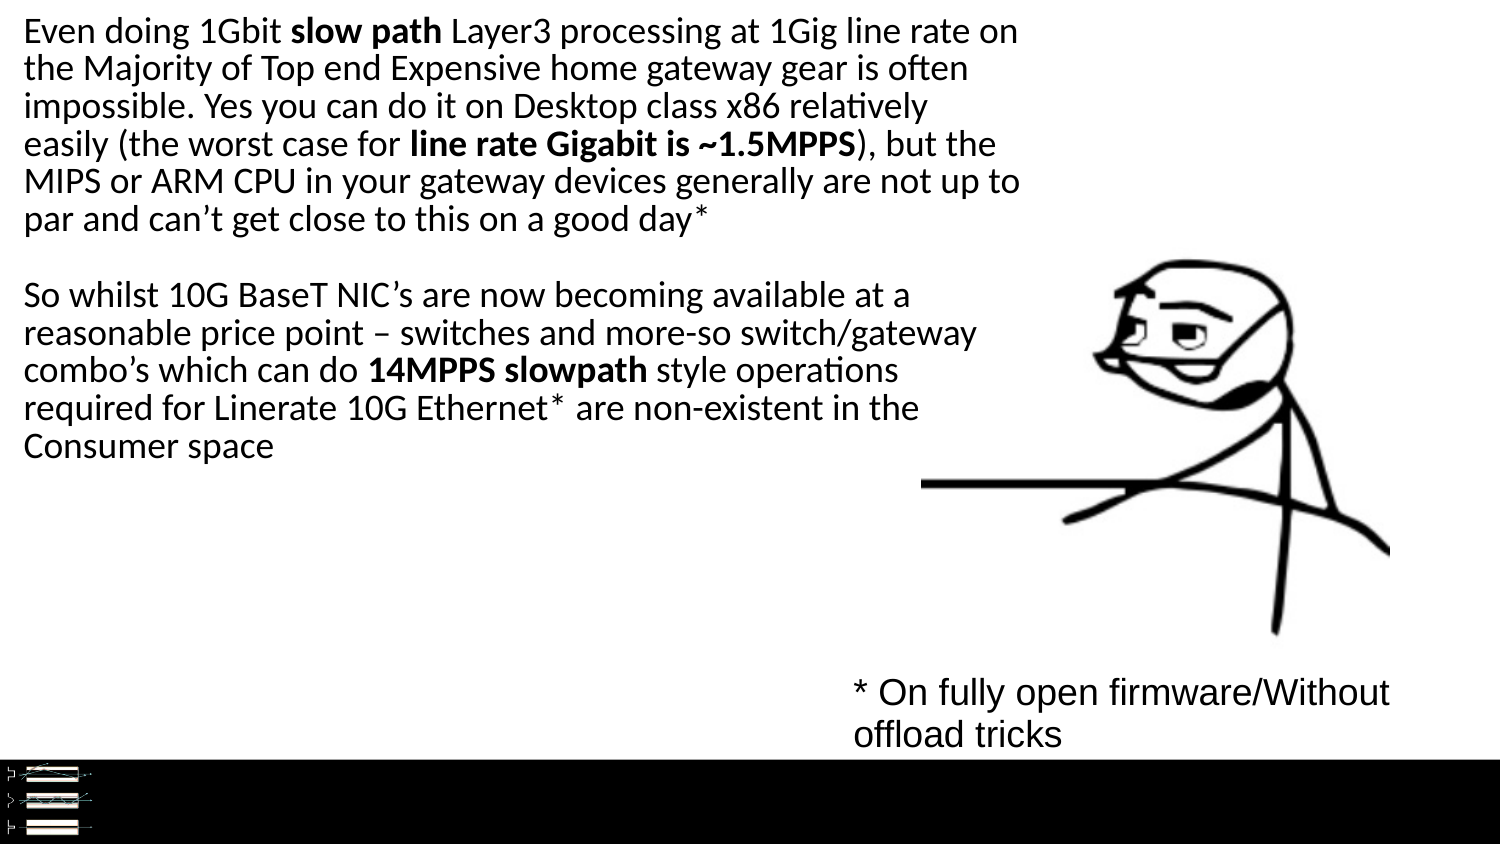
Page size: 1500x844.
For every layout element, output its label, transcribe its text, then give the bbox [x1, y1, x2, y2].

title Even doing 1Gbit slow path Layer3 processing at 1Gig line rate on the Majority of Top end Expensive home gateway gear is often impossible. Yes you can do it on Desktop class x86 relatively easily (the worst case for line rate Gigabit is ~1.5MPPS), but the MIPS or ARM CPU in your gateway devices generally are not up to par and can’t get close to this on a good day* So whilst 10G BaseT NIC’s are now becoming available at a reasonable price point – switches and more-so switch/gateway combo’s which can do 14MPPS slowpath style operations required for Linerate 10G Ethernet* are non-existent in the Consumer space [23, 14, 1023, 468]
picture [5, 761, 95, 837]
text_box * On fully open firmware/Without offload tricks [838, 663, 1430, 763]
picture [921, 247, 1390, 663]
